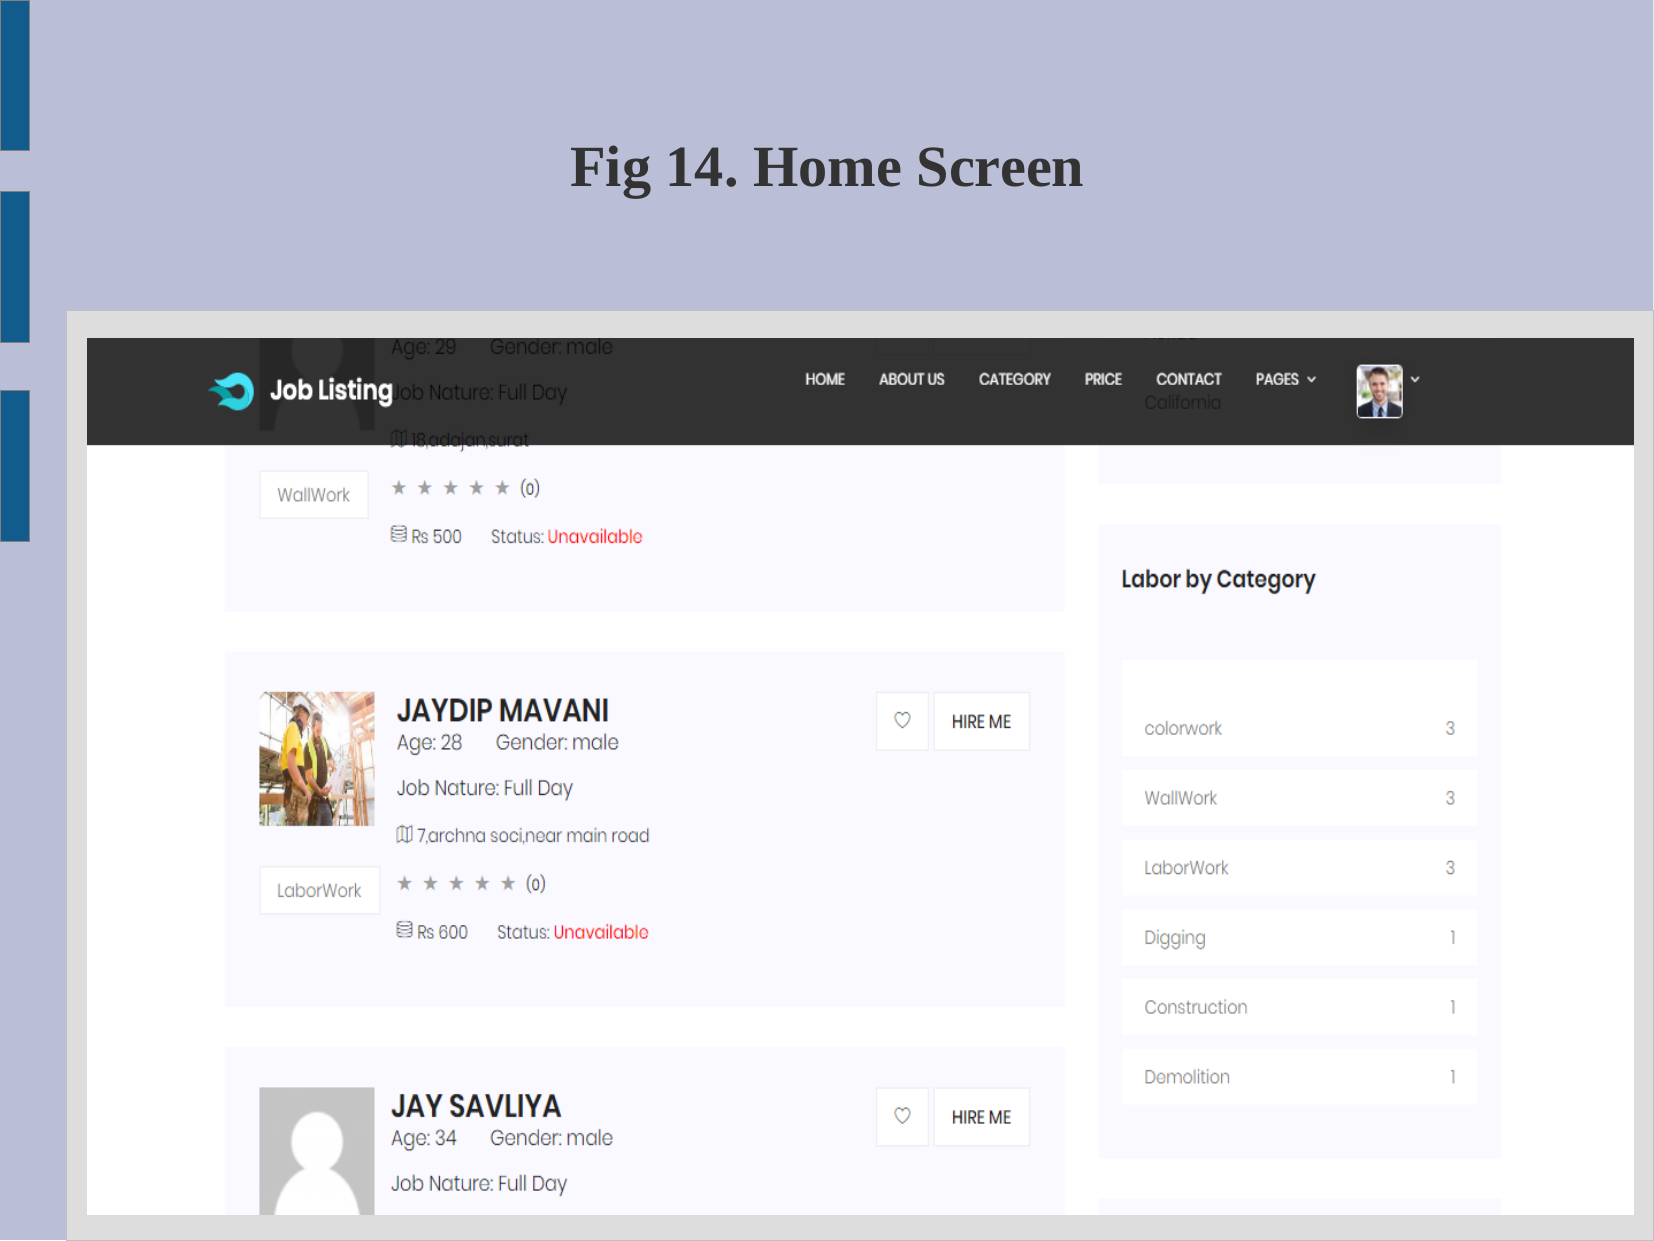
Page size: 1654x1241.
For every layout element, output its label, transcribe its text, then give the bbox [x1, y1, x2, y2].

picture [87, 338, 1634, 1216]
title Fig 14. Home Screen [121, 62, 1534, 271]
